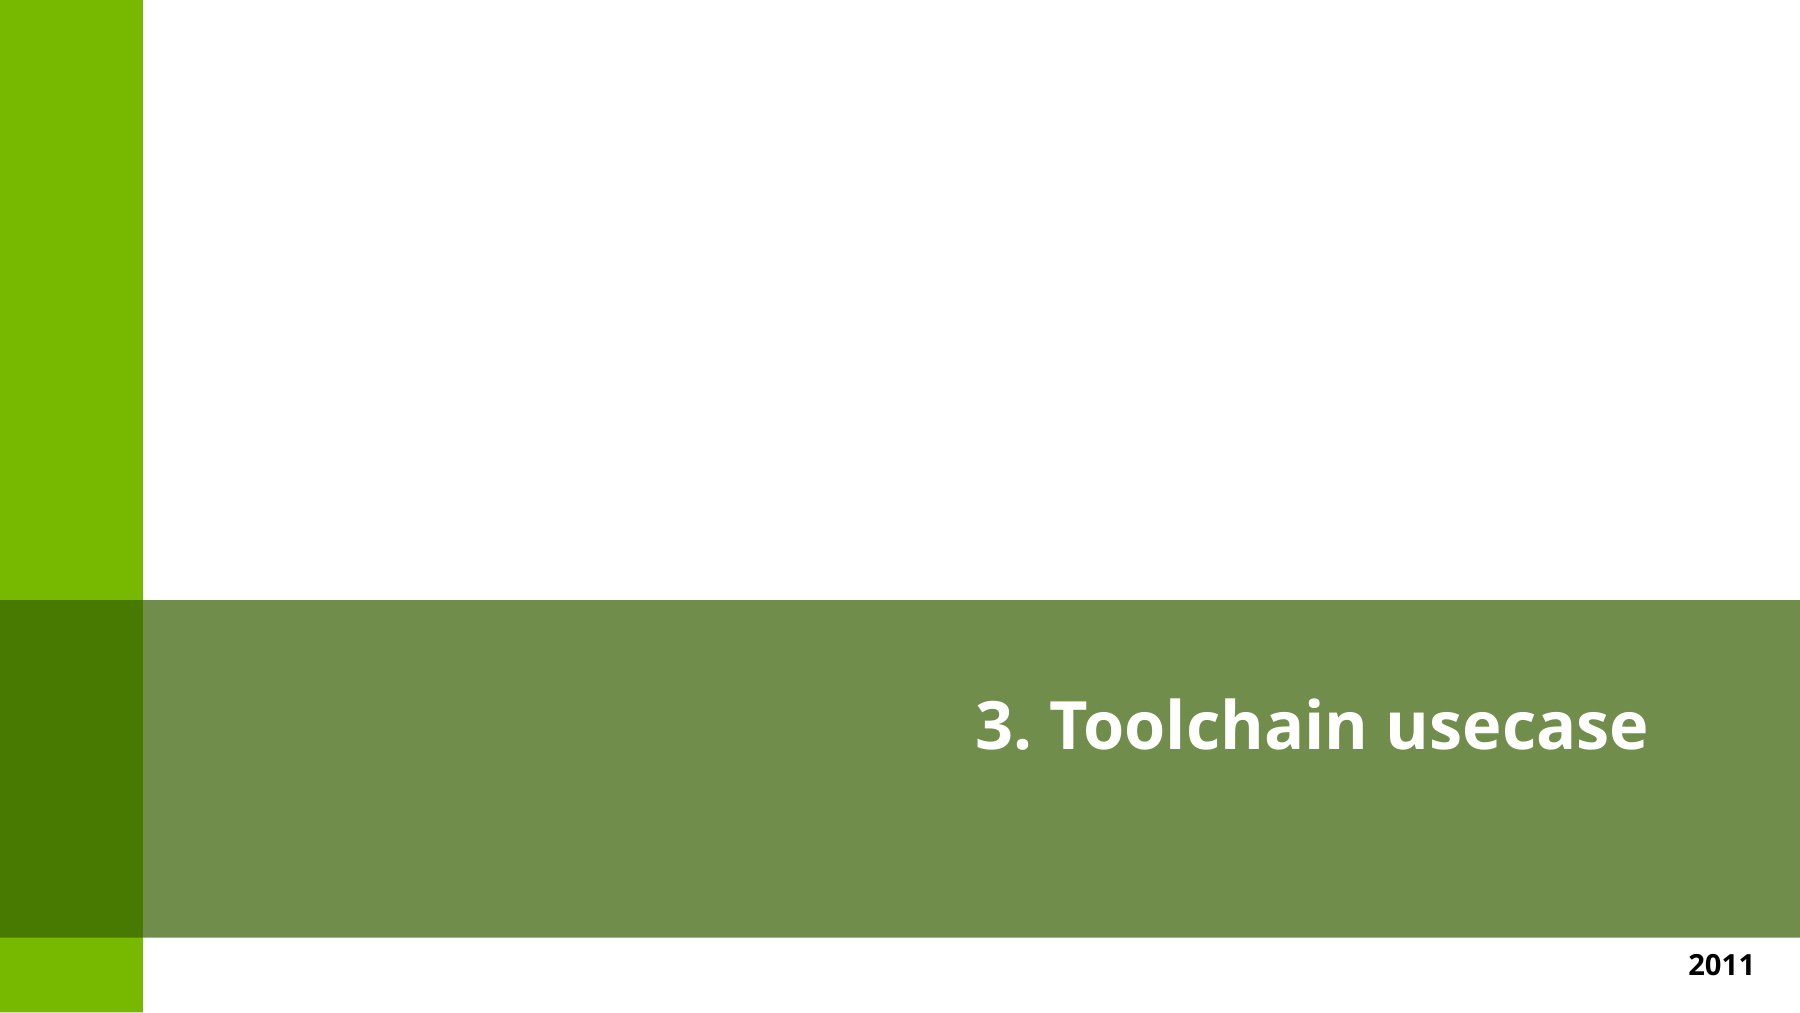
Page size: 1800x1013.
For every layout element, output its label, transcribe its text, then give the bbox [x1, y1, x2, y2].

text_box 3. Toolchain usecase [0, 600, 1800, 938]
